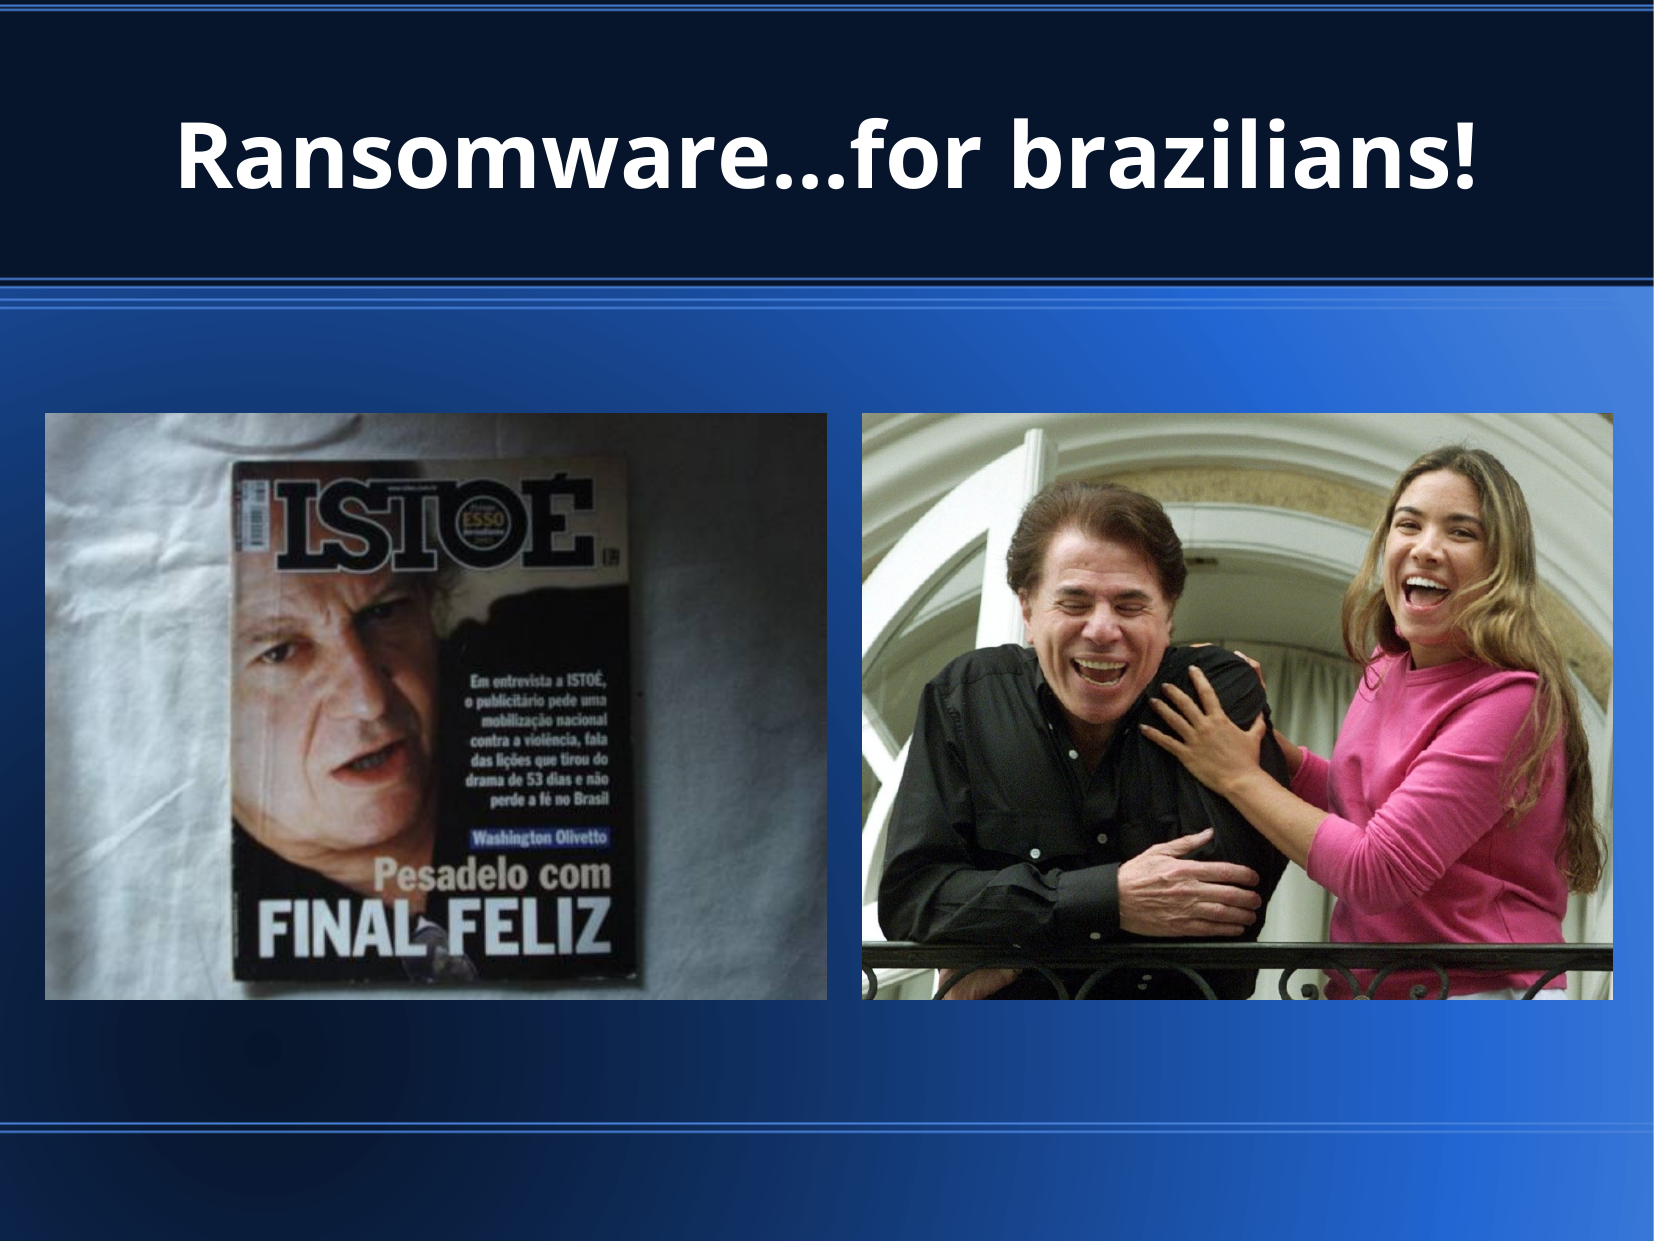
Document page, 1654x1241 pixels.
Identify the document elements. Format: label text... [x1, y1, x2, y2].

picture [0, 0, 1654, 1241]
title Ransomware...for brazilians! [82, 49, 1571, 257]
